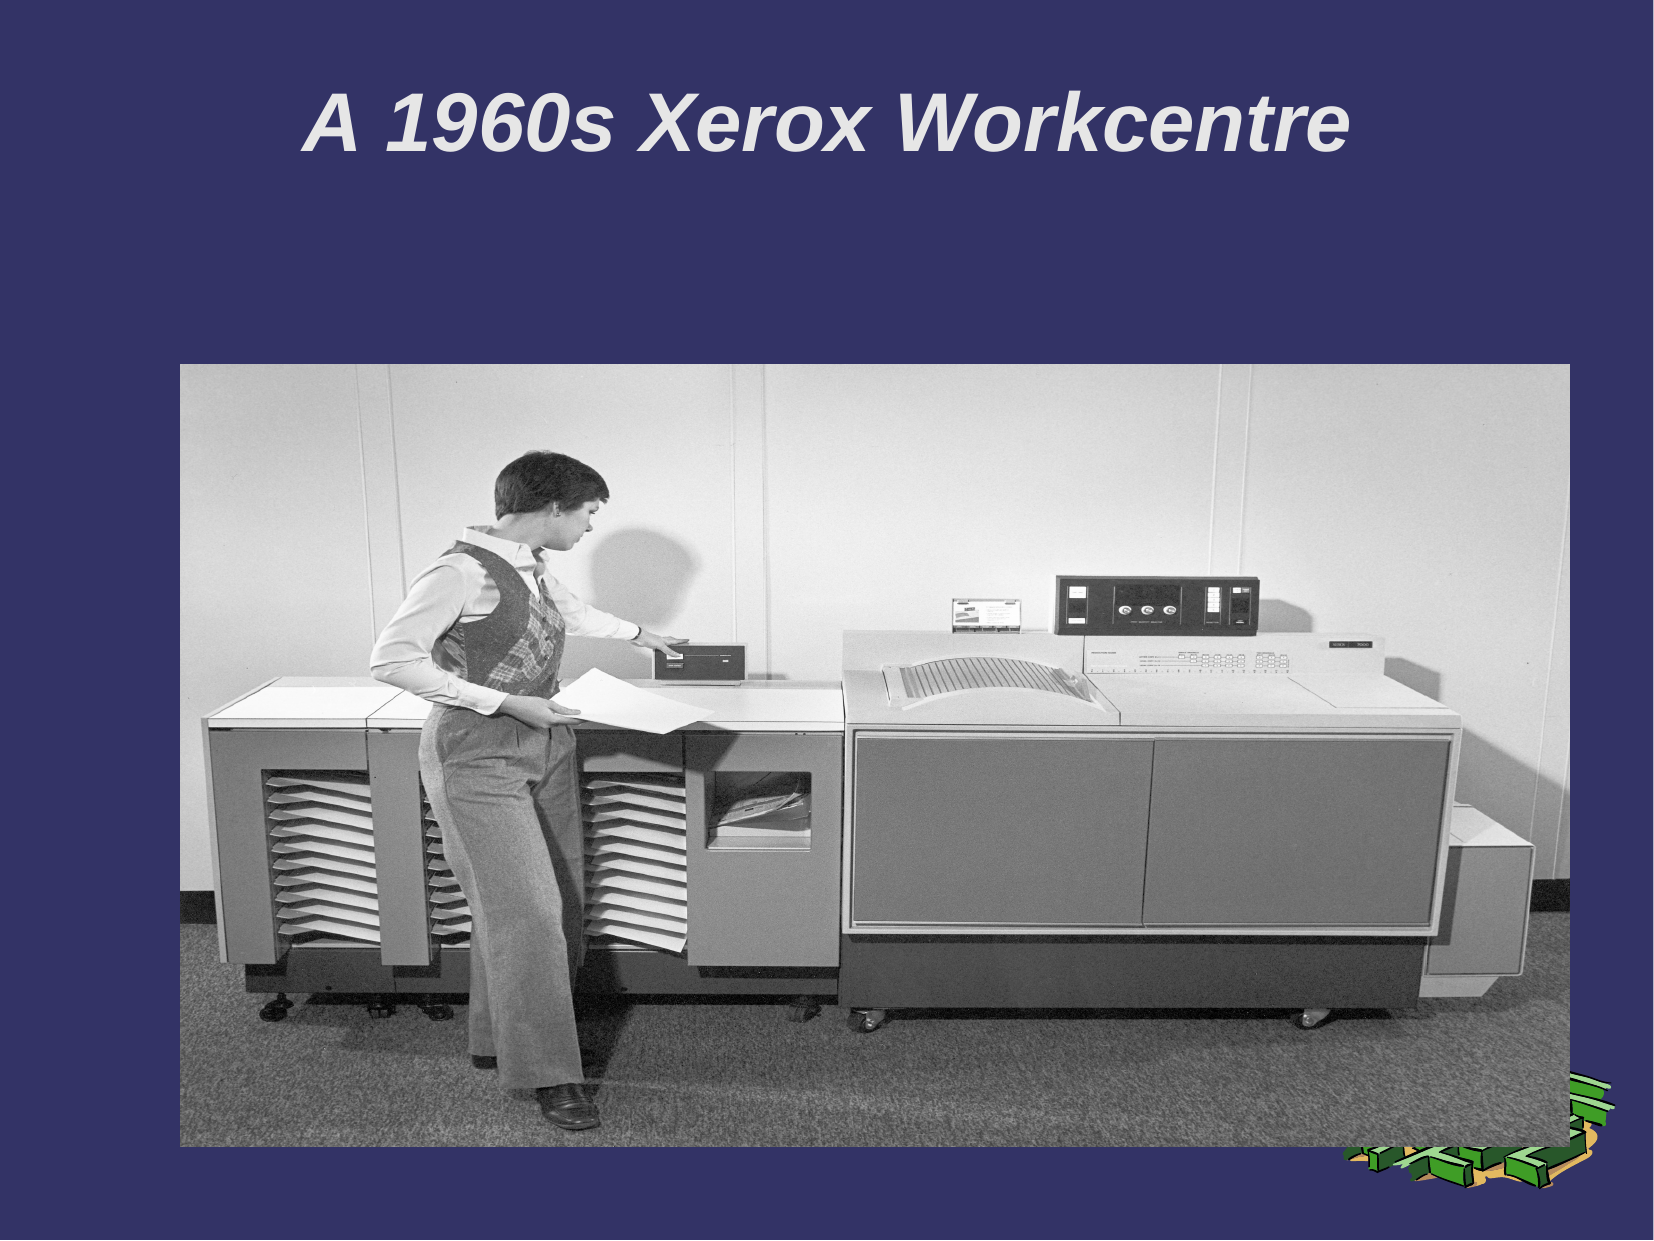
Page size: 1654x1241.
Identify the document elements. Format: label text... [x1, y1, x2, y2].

picture [180, 364, 1570, 1147]
title A 1960s Xerox Workcentre [121, 19, 1534, 227]
